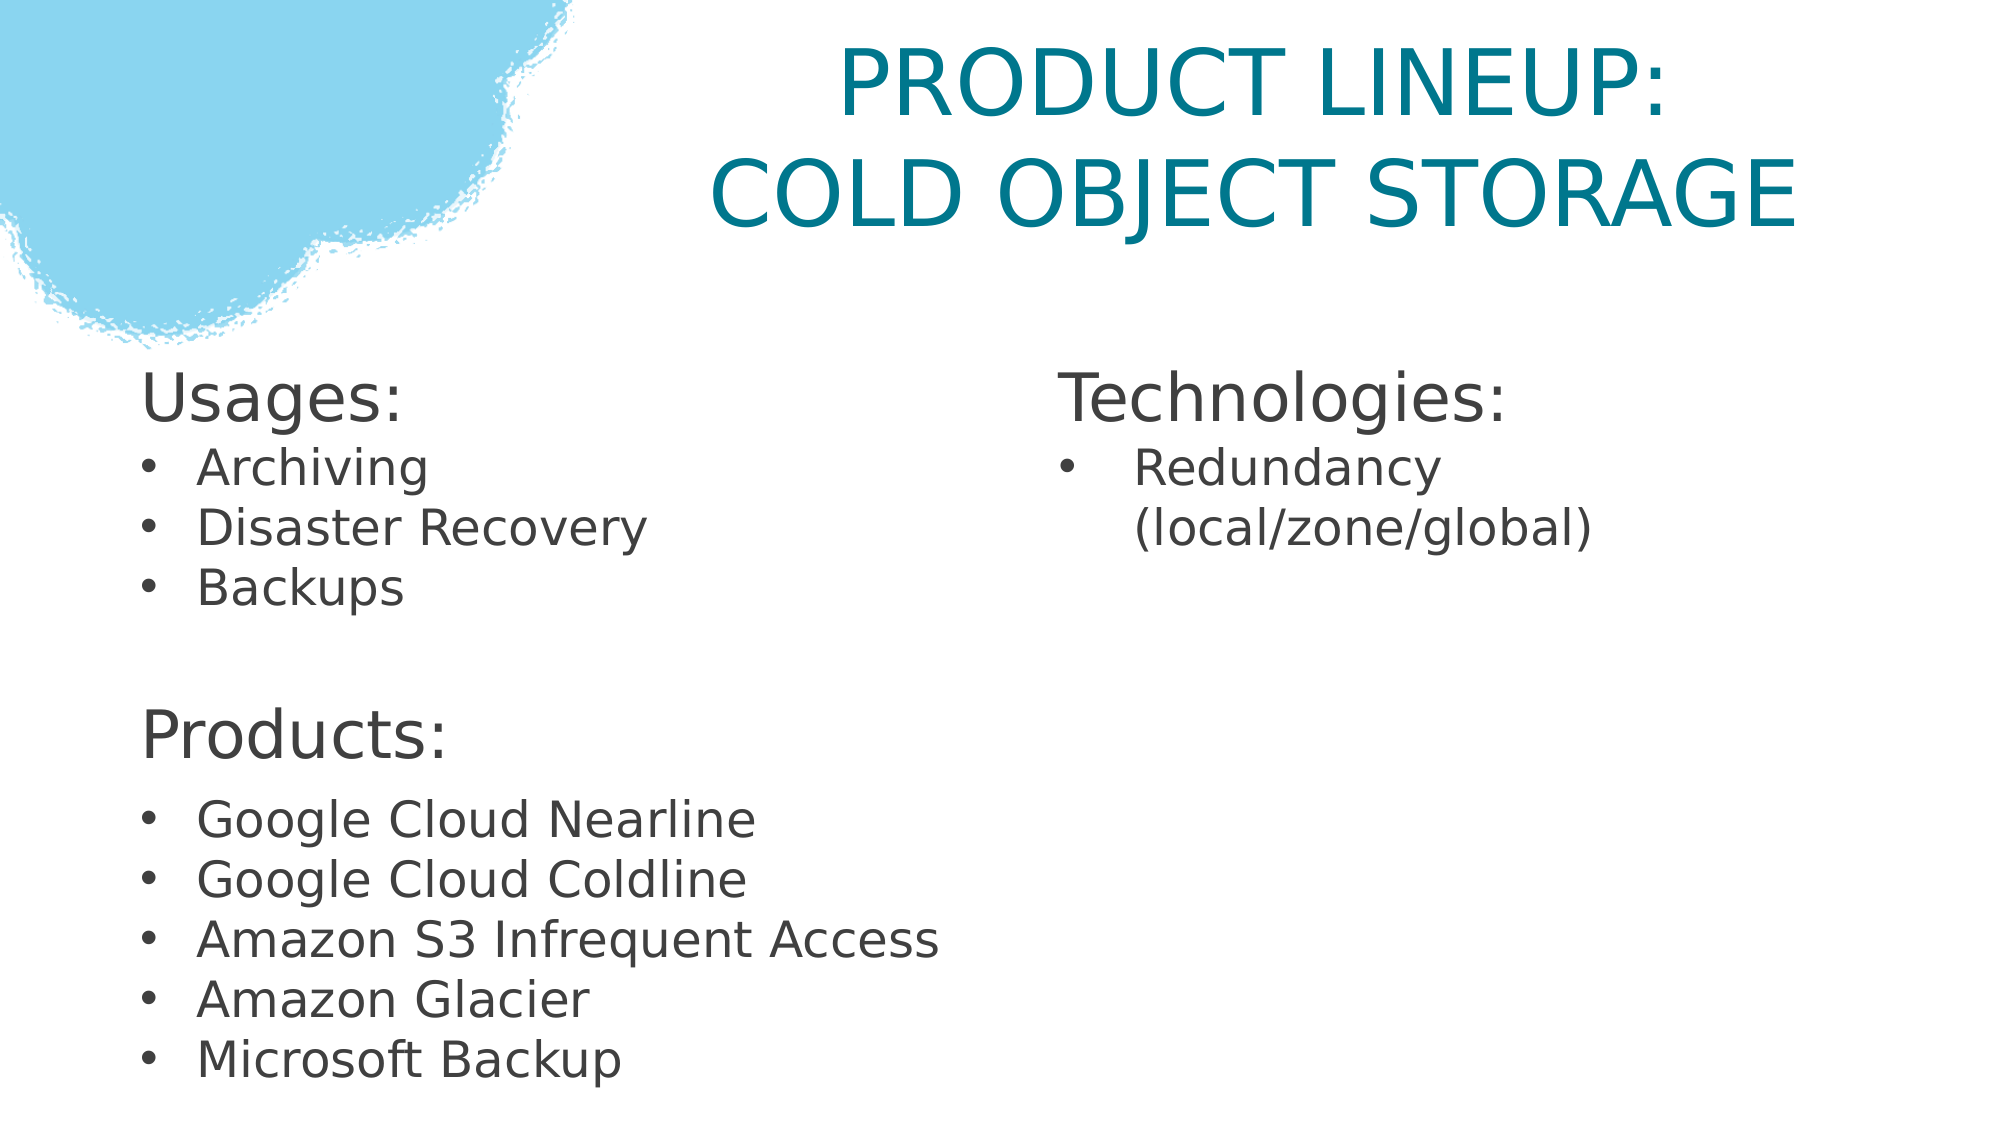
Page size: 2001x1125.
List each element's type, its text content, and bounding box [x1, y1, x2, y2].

text_box Google Cloud Nearline Google Cloud Coldline Amazon S3 Infrequent Access Amazon Glacier Microsoft Backup [125, 780, 1963, 1095]
text_box Products: [125, 684, 1919, 779]
text_box Technologies: Redundancy (local/zone/global) [1043, 347, 1834, 563]
text_box Product Lineup: Cold Object Storage [509, 0, 2000, 252]
text_box Usages: Archiving Disaster Recovery Backups [125, 347, 857, 623]
